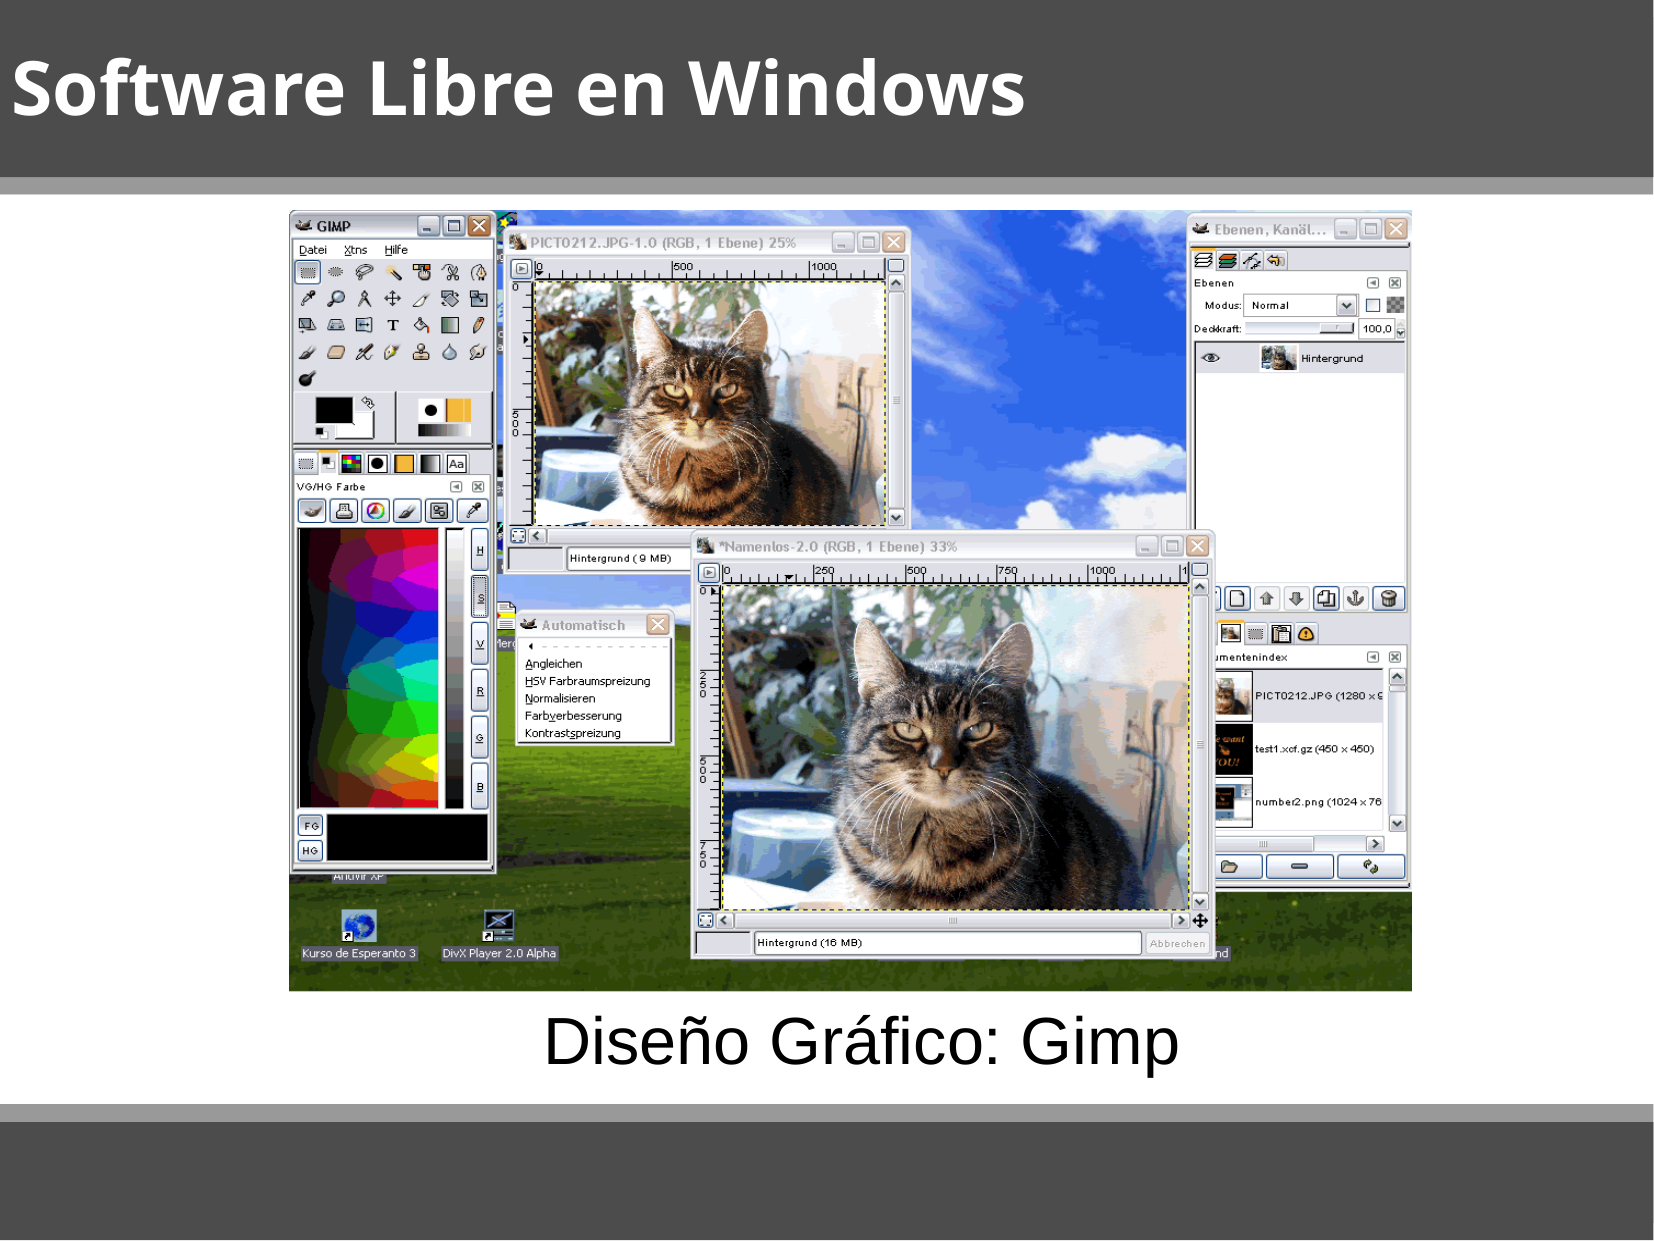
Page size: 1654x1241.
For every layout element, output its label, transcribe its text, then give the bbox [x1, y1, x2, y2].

list Diseño Gráfico: Gimp [29, 1003, 1625, 1093]
picture [289, 210, 1412, 993]
title Software Libre en Windows [11, 15, 1654, 158]
